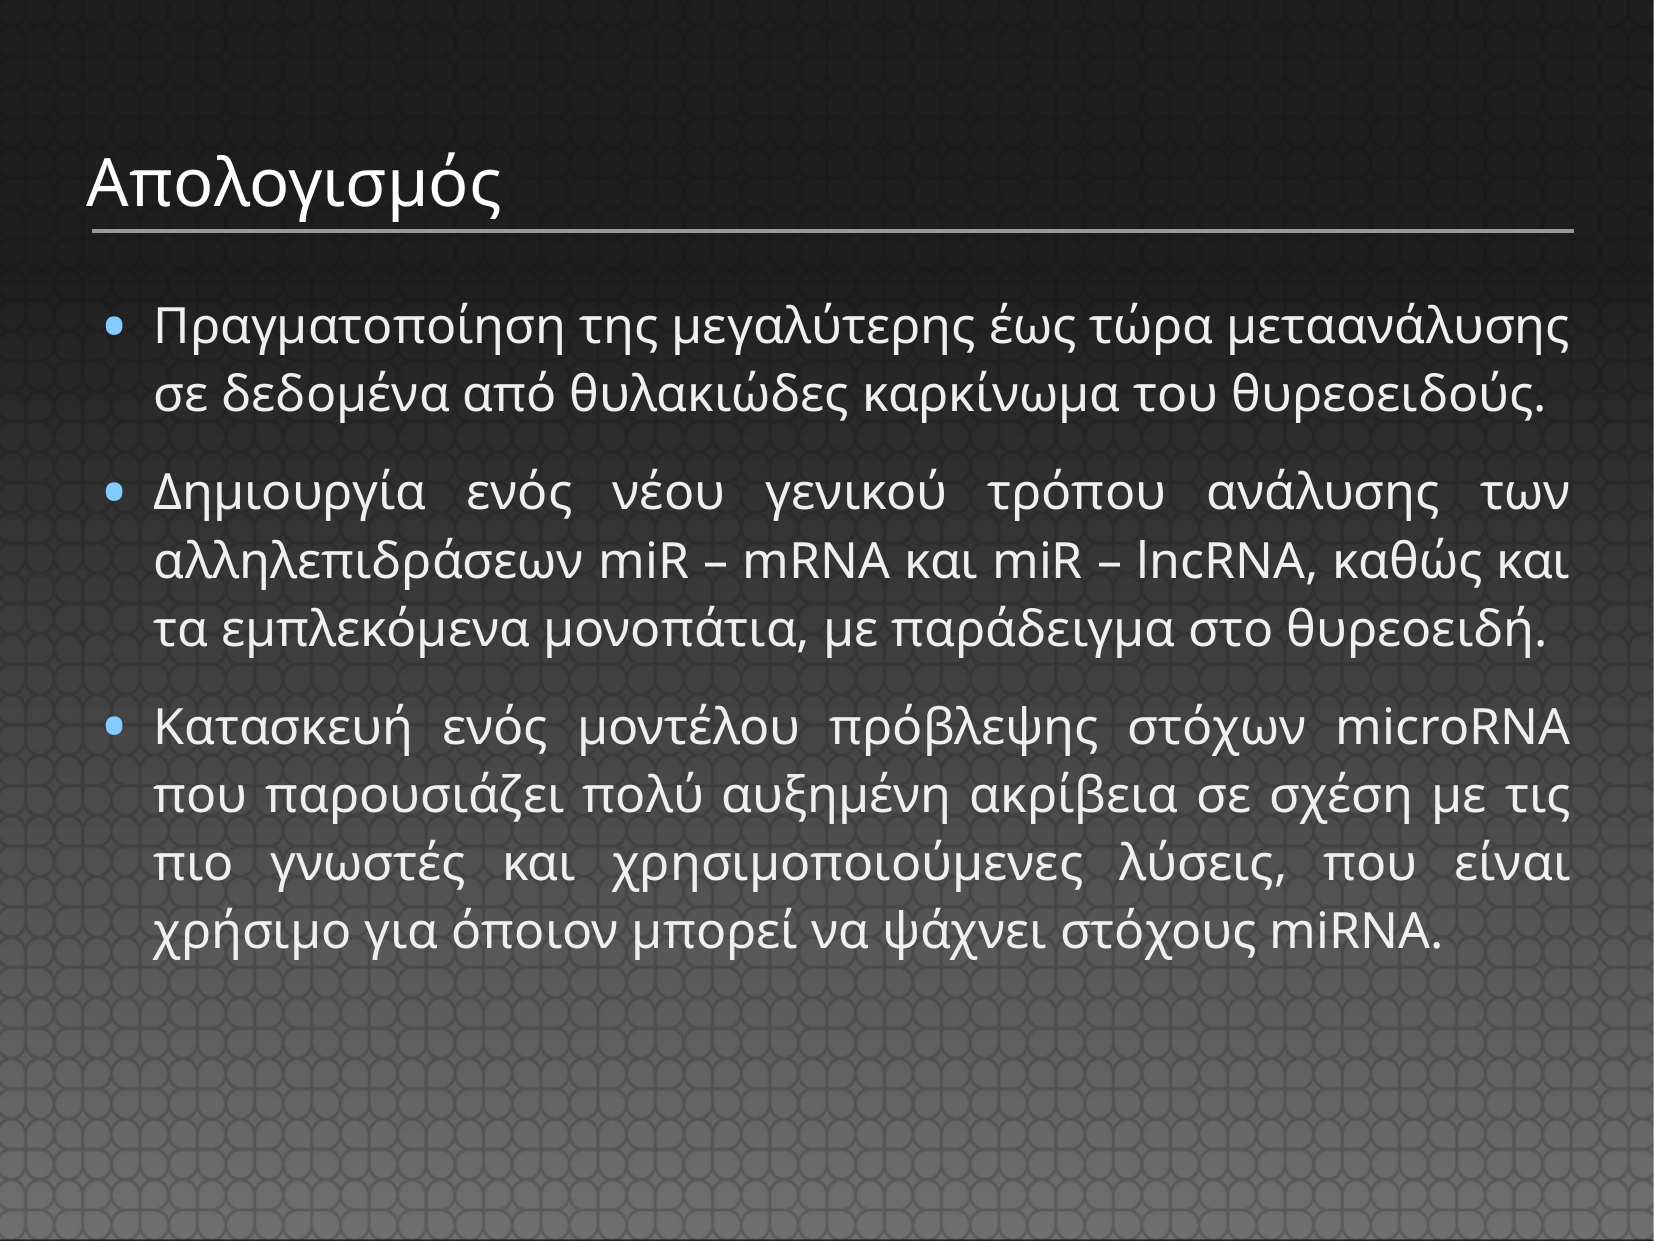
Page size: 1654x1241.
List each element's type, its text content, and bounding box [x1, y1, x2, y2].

picture [0, 0, 1654, 1241]
list Πραγματοποίηση της μεγαλύτερης έως τώρα μεταανάλυσης σε δεδομένα από θυλακιώδες καρκίνωμα του θυρεοειδούς. Δημιουργία ενός νέου γενικού τρόπου ανάλυσης των αλληλεπιδράσεων miR – mRNA και miR – lncRNA, καθώς και τα εμπλεκόμενα μονοπάτια, με παράδειγμα στο θυρεοειδή. Κατασκευή ενός μοντέλου πρόβλεψης στόχων microRNA που παρουσιάζει πολύ αυξημένη ακρίβεια σε σχέση με τις πιο γνωστές και χρησιμοποιούμενες λύσεις, που είναι χρήσιμο για όποιον μπορεί να ψάχνει στόχους miRNA. [82, 290, 1571, 1049]
title Απολογισμός [86, 112, 1576, 249]
